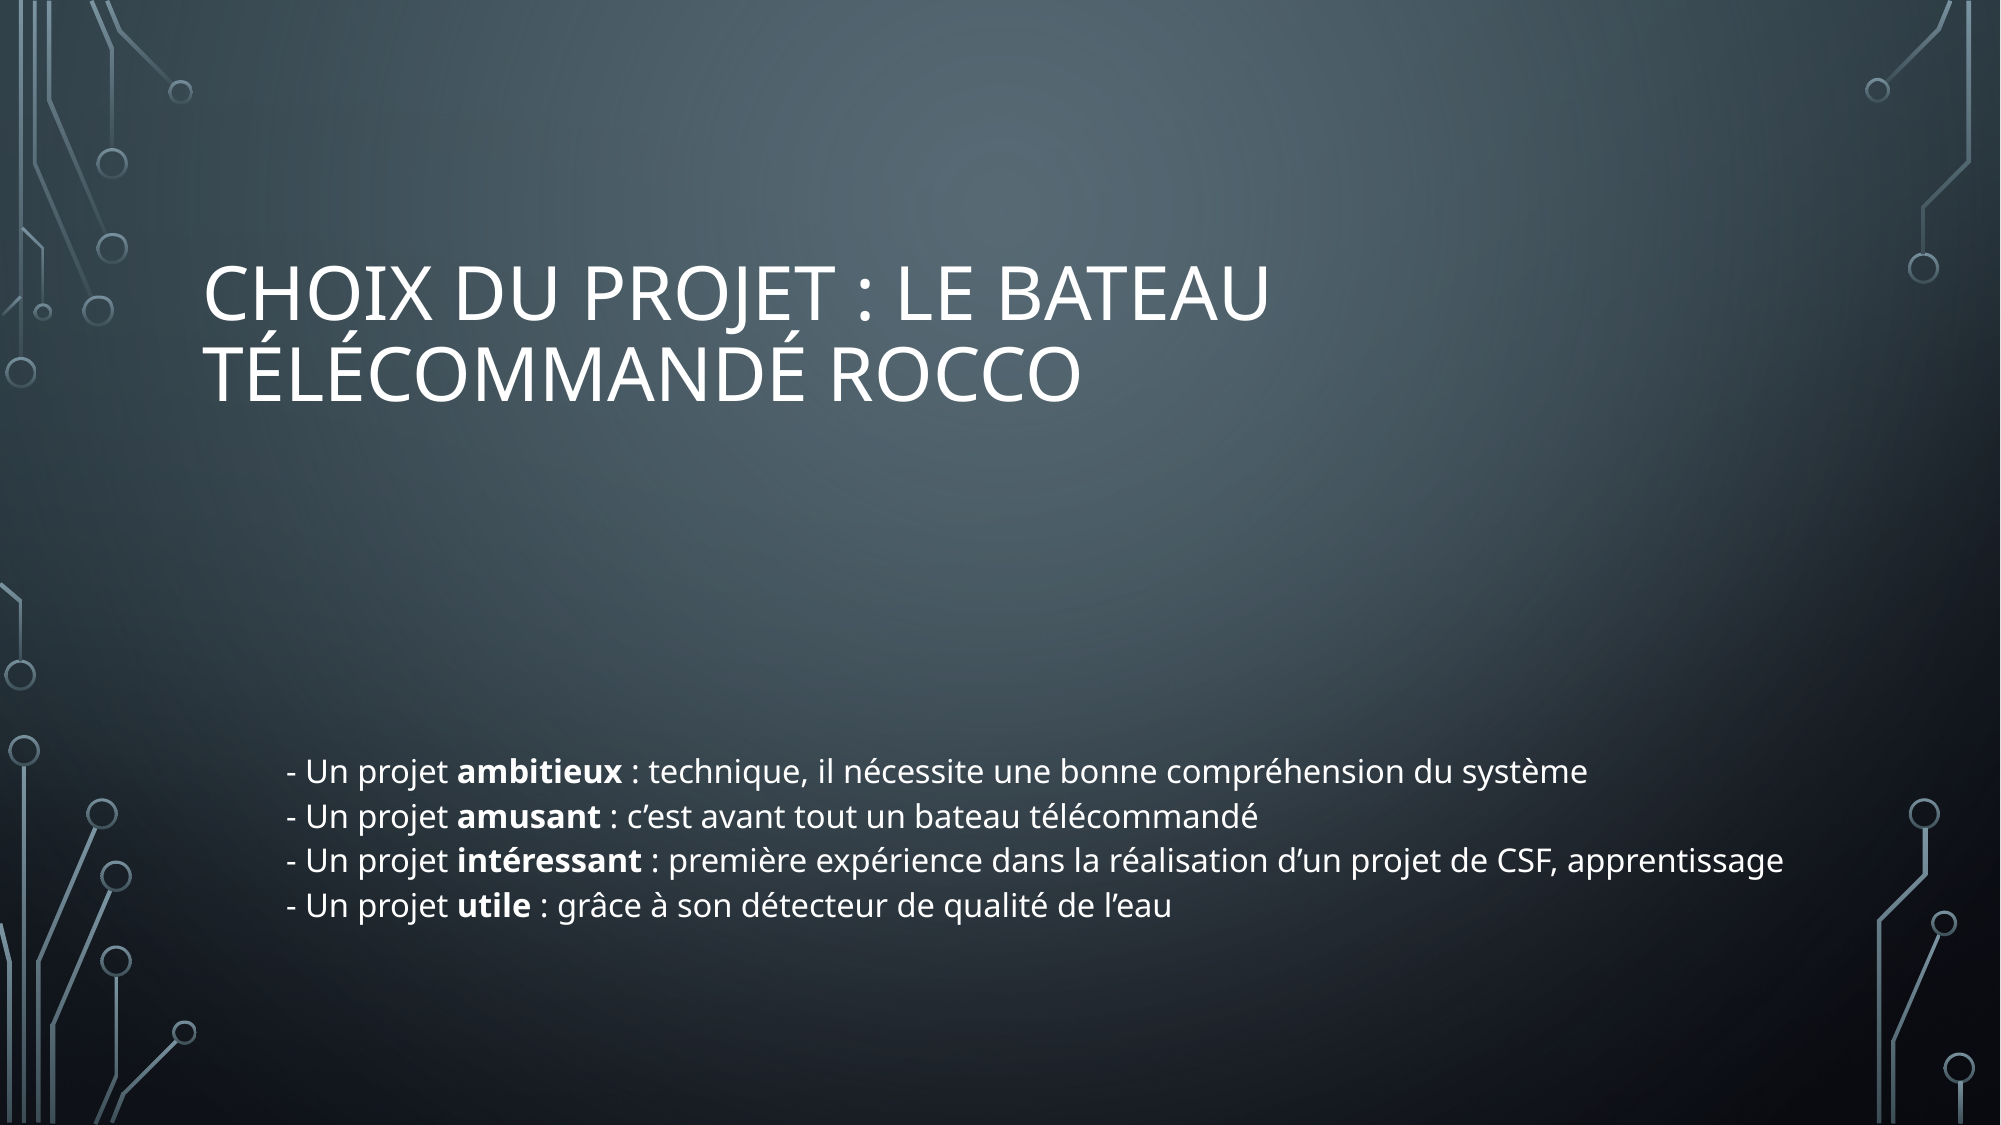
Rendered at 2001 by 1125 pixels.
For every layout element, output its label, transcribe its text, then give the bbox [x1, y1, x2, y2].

list - Un projet ambitieux : technique, il nécessite une bonne compréhension du système - Un projet amusant : c’est avant tout un bateau télécommandé - Un projet intéressant : première expérience dans la réalisation d’un projet de CSF, apprentissage - Un projet utile : grâce à son détecteur de qualité de l’eau [100, 368, 1726, 868]
title CHOIX DU PROJET : le bateau télécommandé Rocco [187, 99, 1813, 364]
